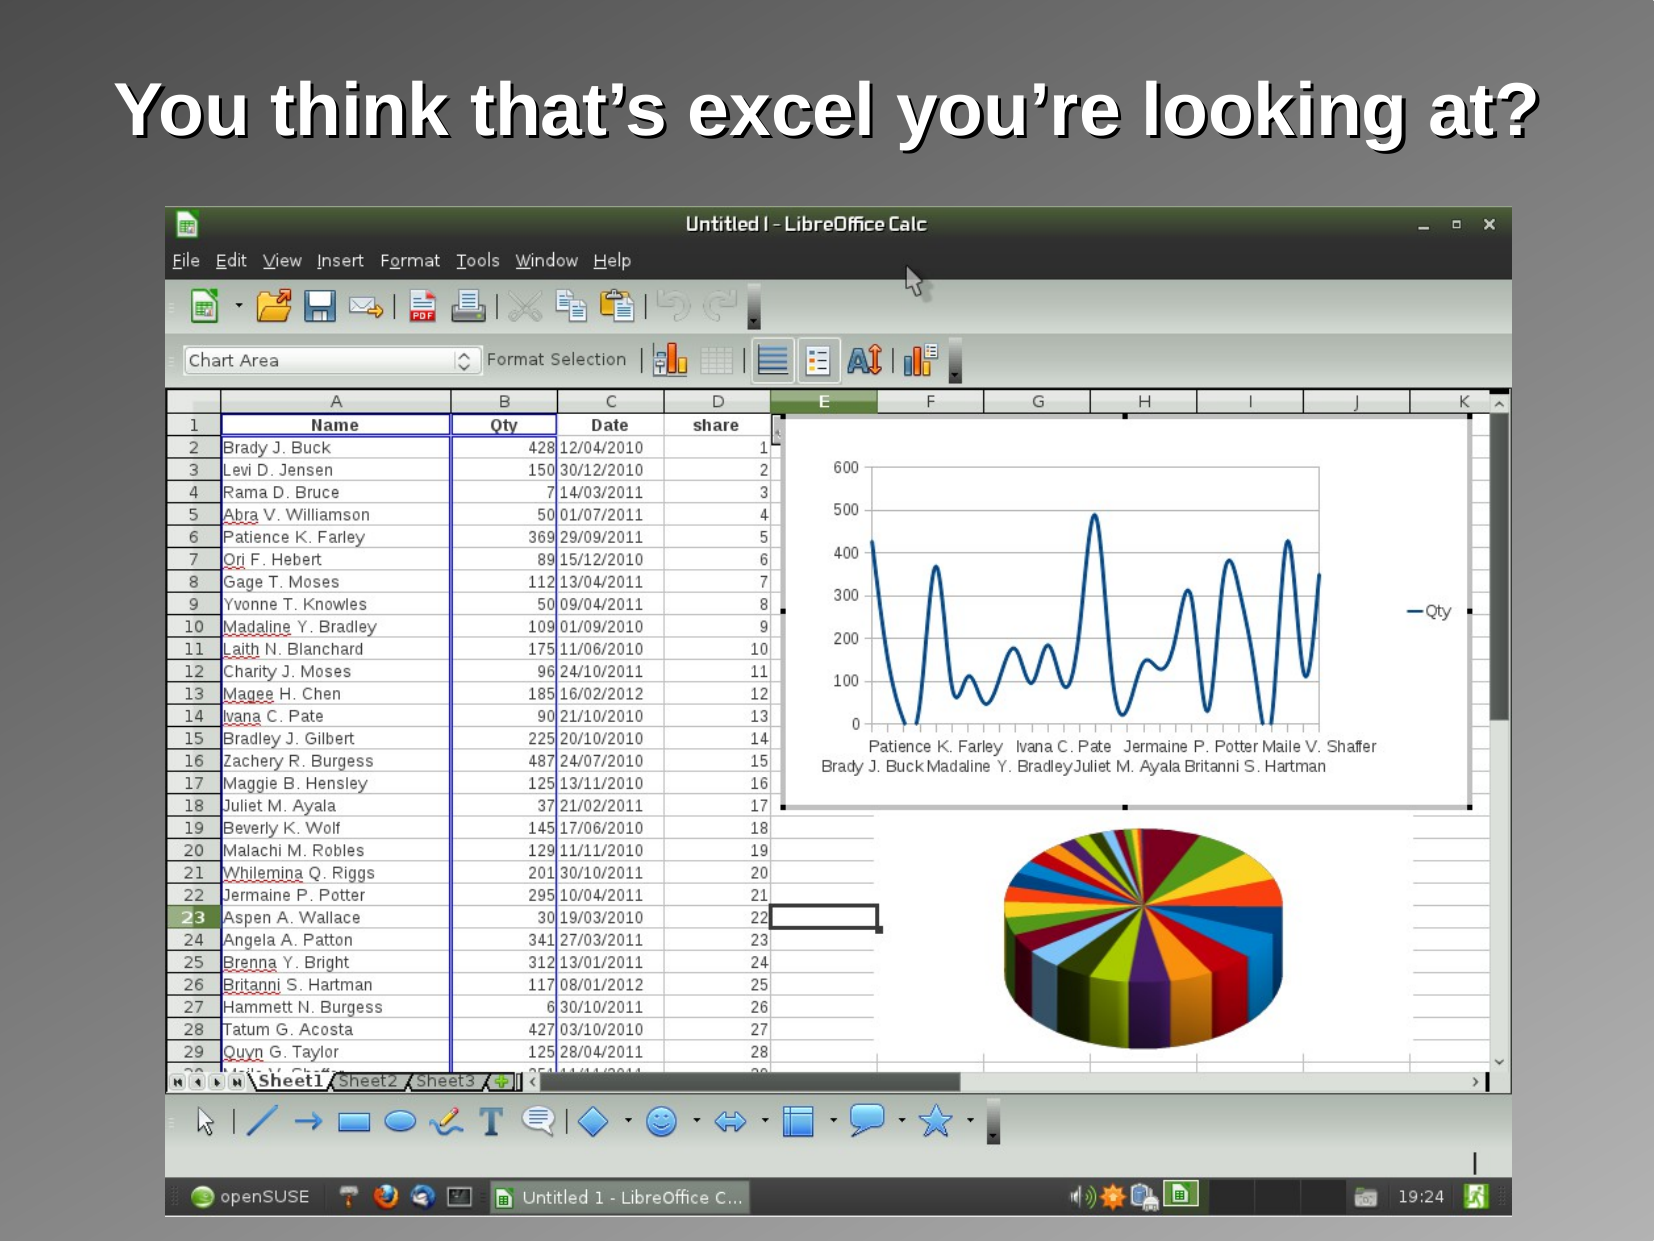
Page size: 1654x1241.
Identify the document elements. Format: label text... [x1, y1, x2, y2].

title You think that’s excel you’re looking at? [84, 5, 1573, 214]
picture [165, 206, 1512, 1217]
